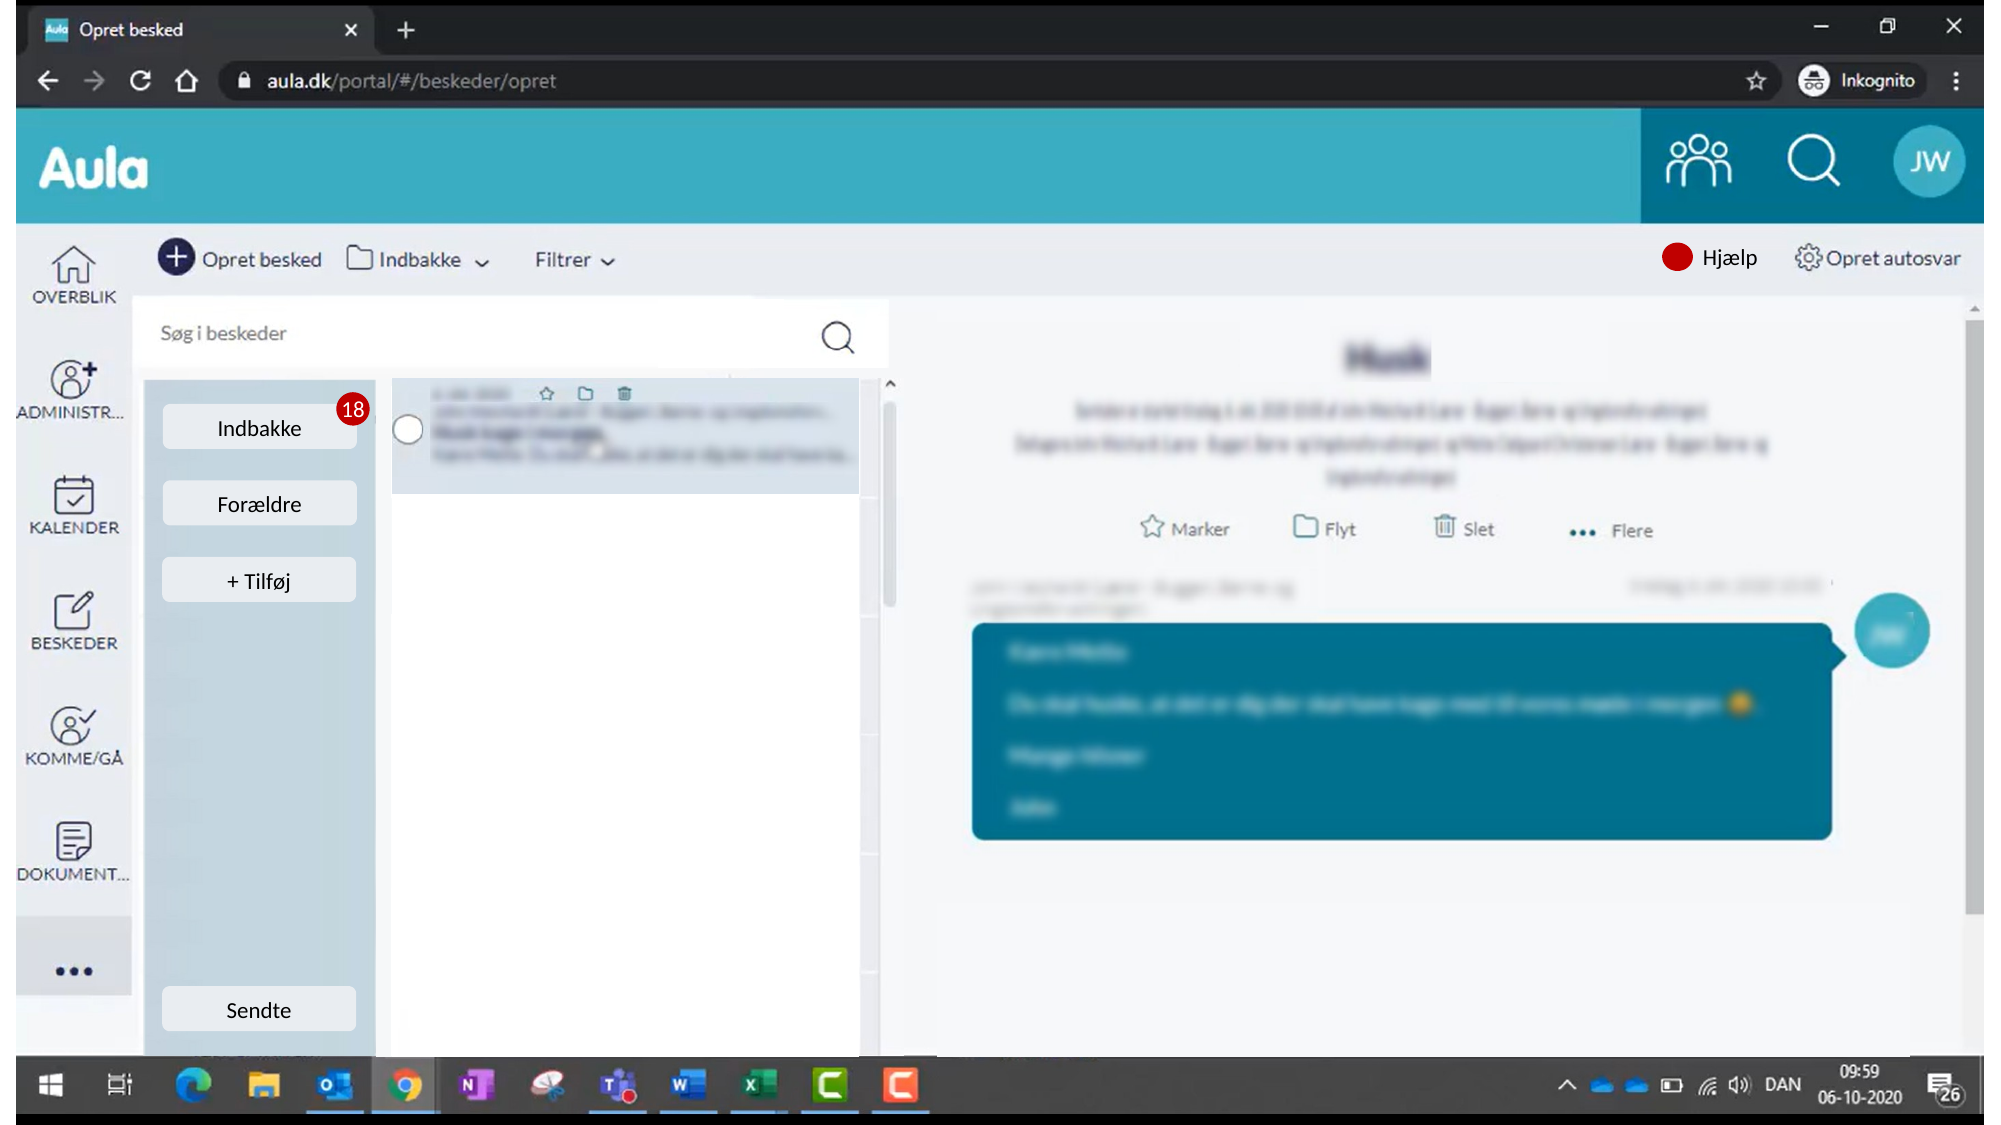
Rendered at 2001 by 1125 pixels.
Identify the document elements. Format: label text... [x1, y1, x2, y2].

text_box Indbakke [162, 403, 357, 449]
picture [1893, 126, 1965, 197]
picture [1785, 128, 1840, 186]
text_box [1662, 242, 1687, 271]
picture [16, 0, 1984, 1125]
text_box + Tilføj [162, 556, 357, 602]
text_box Forældre [162, 480, 357, 526]
text_box Hjælp [1687, 235, 1774, 279]
text_box Sendte [162, 986, 357, 1032]
picture [1666, 131, 1732, 191]
text_box 18 [326, 387, 392, 431]
